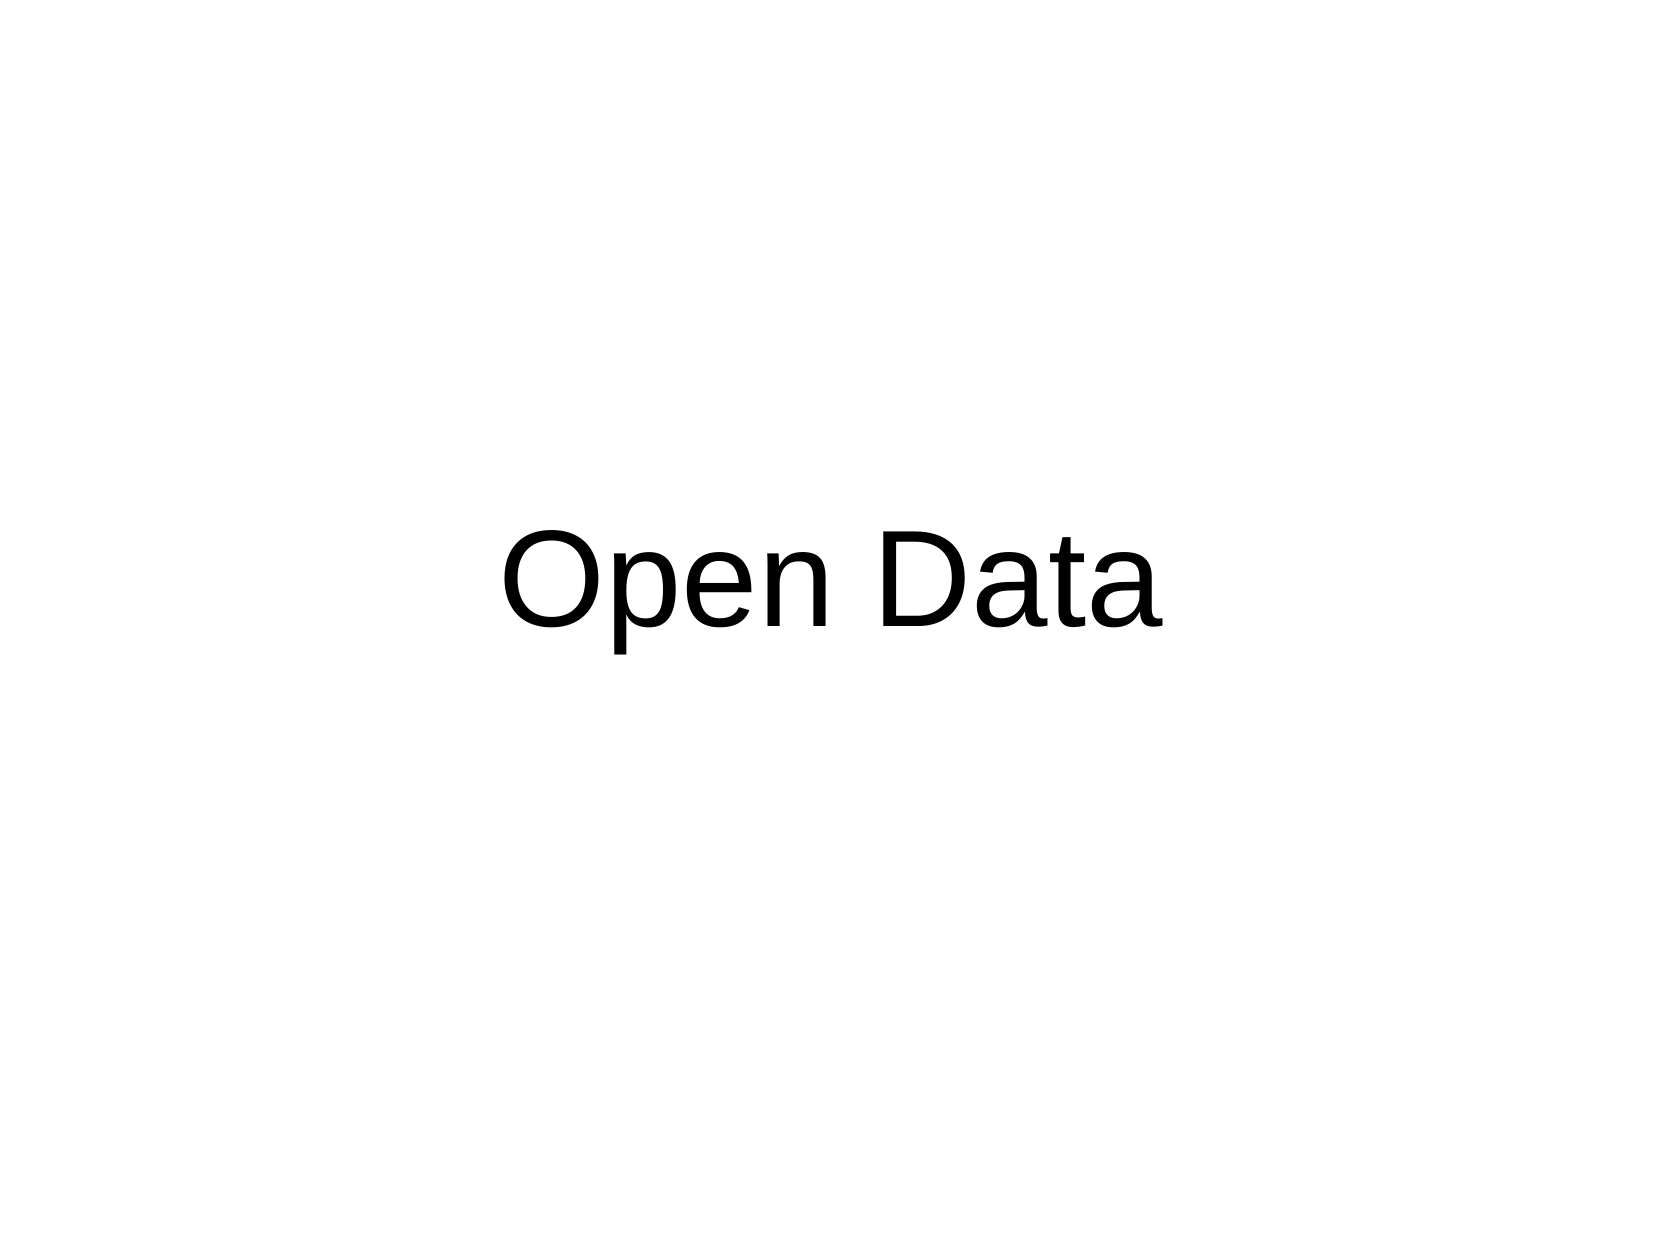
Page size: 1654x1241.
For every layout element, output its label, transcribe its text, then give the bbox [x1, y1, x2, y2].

title Open Data [86, 482, 1576, 676]
